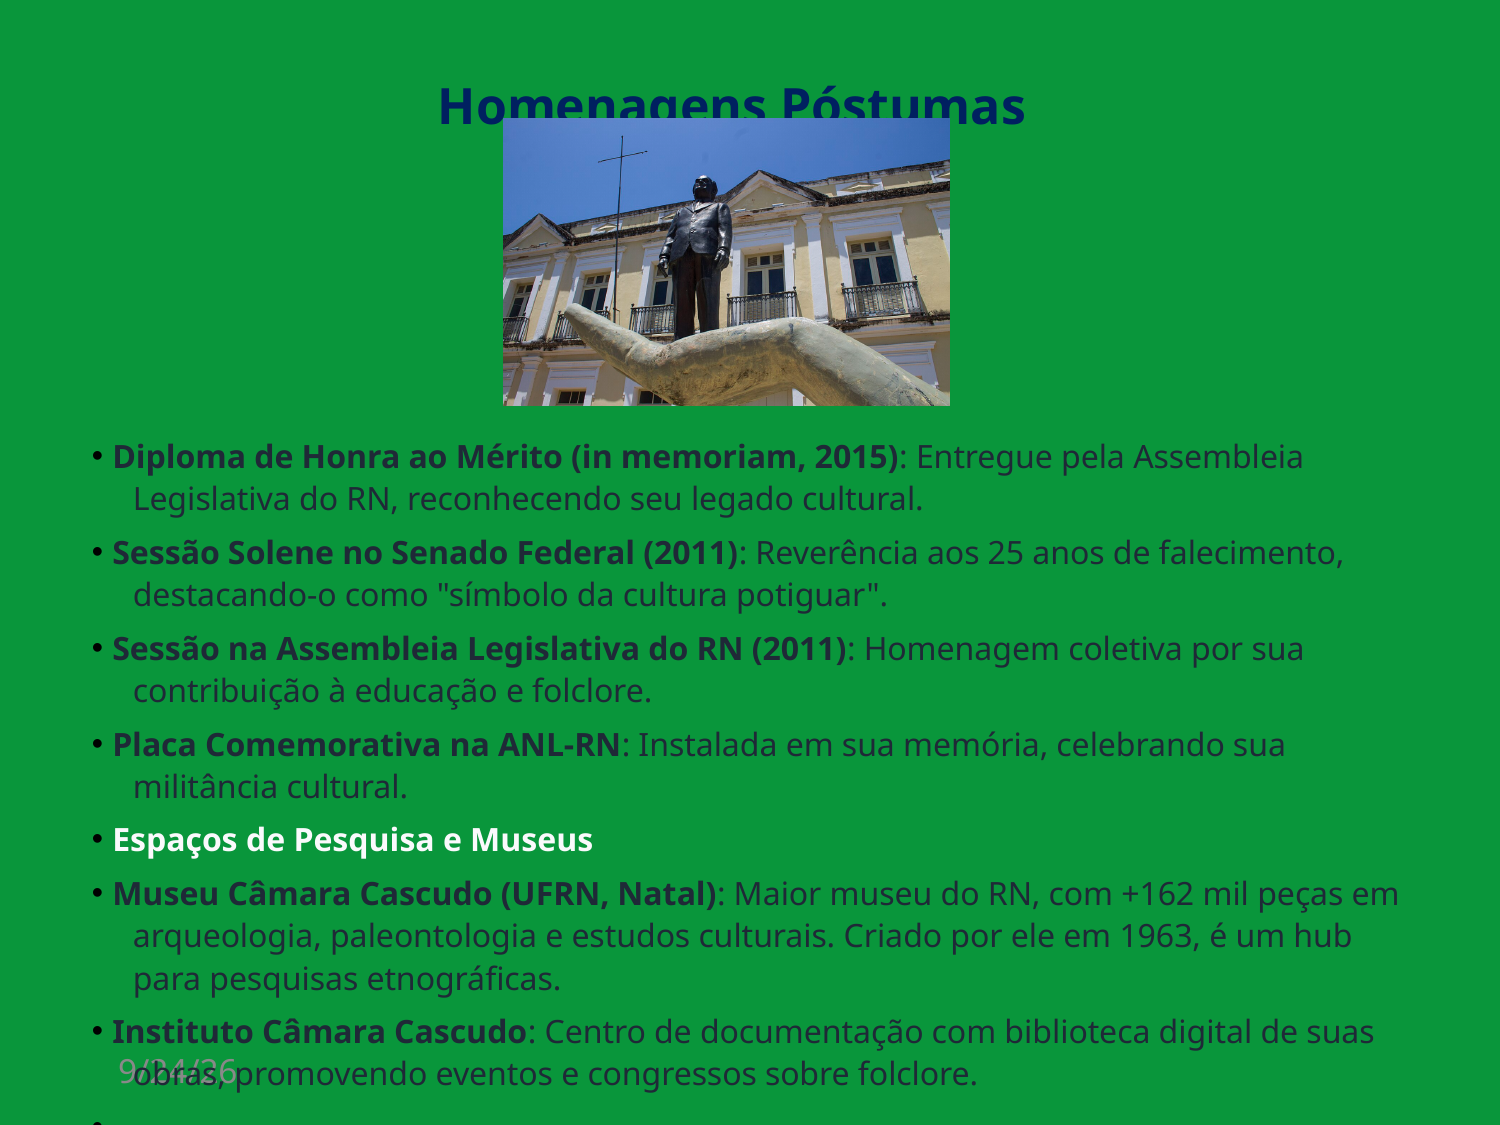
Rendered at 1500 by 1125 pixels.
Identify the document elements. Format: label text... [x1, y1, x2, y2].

list Diploma de Honra ao Mérito (in memoriam, 2015): Entregue pela Assembleia Legislativa do RN, reconhecendo seu legado cultural. Sessão Solene no Senado Federal (2011): Reverência aos 25 anos de falecimento, destacando-o como "símbolo da cultura potiguar". Sessão na Assembleia Legislativa do RN (2011): Homenagem coletiva por sua contribuição à educação e folclore. Placa Comemorativa na ANL-RN: Instalada em sua memória, celebrando sua militância cultural. Espaços de Pesquisa e Museus Museu Câmara Cascudo (UFRN, Natal): Maior museu do RN, com +162 mil peças em arqueologia, paleontologia e estudos culturais. Criado por ele em 1963, é um hub para pesquisas etnográficas. Instituto Câmara Cascudo: Centro de documentação com biblioteca digital de suas obras, promovendo eventos e congressos sobre folclore. [76, 424, 1423, 1102]
title Homenagens Póstumas [423, 73, 1382, 162]
picture [503, 118, 950, 406]
